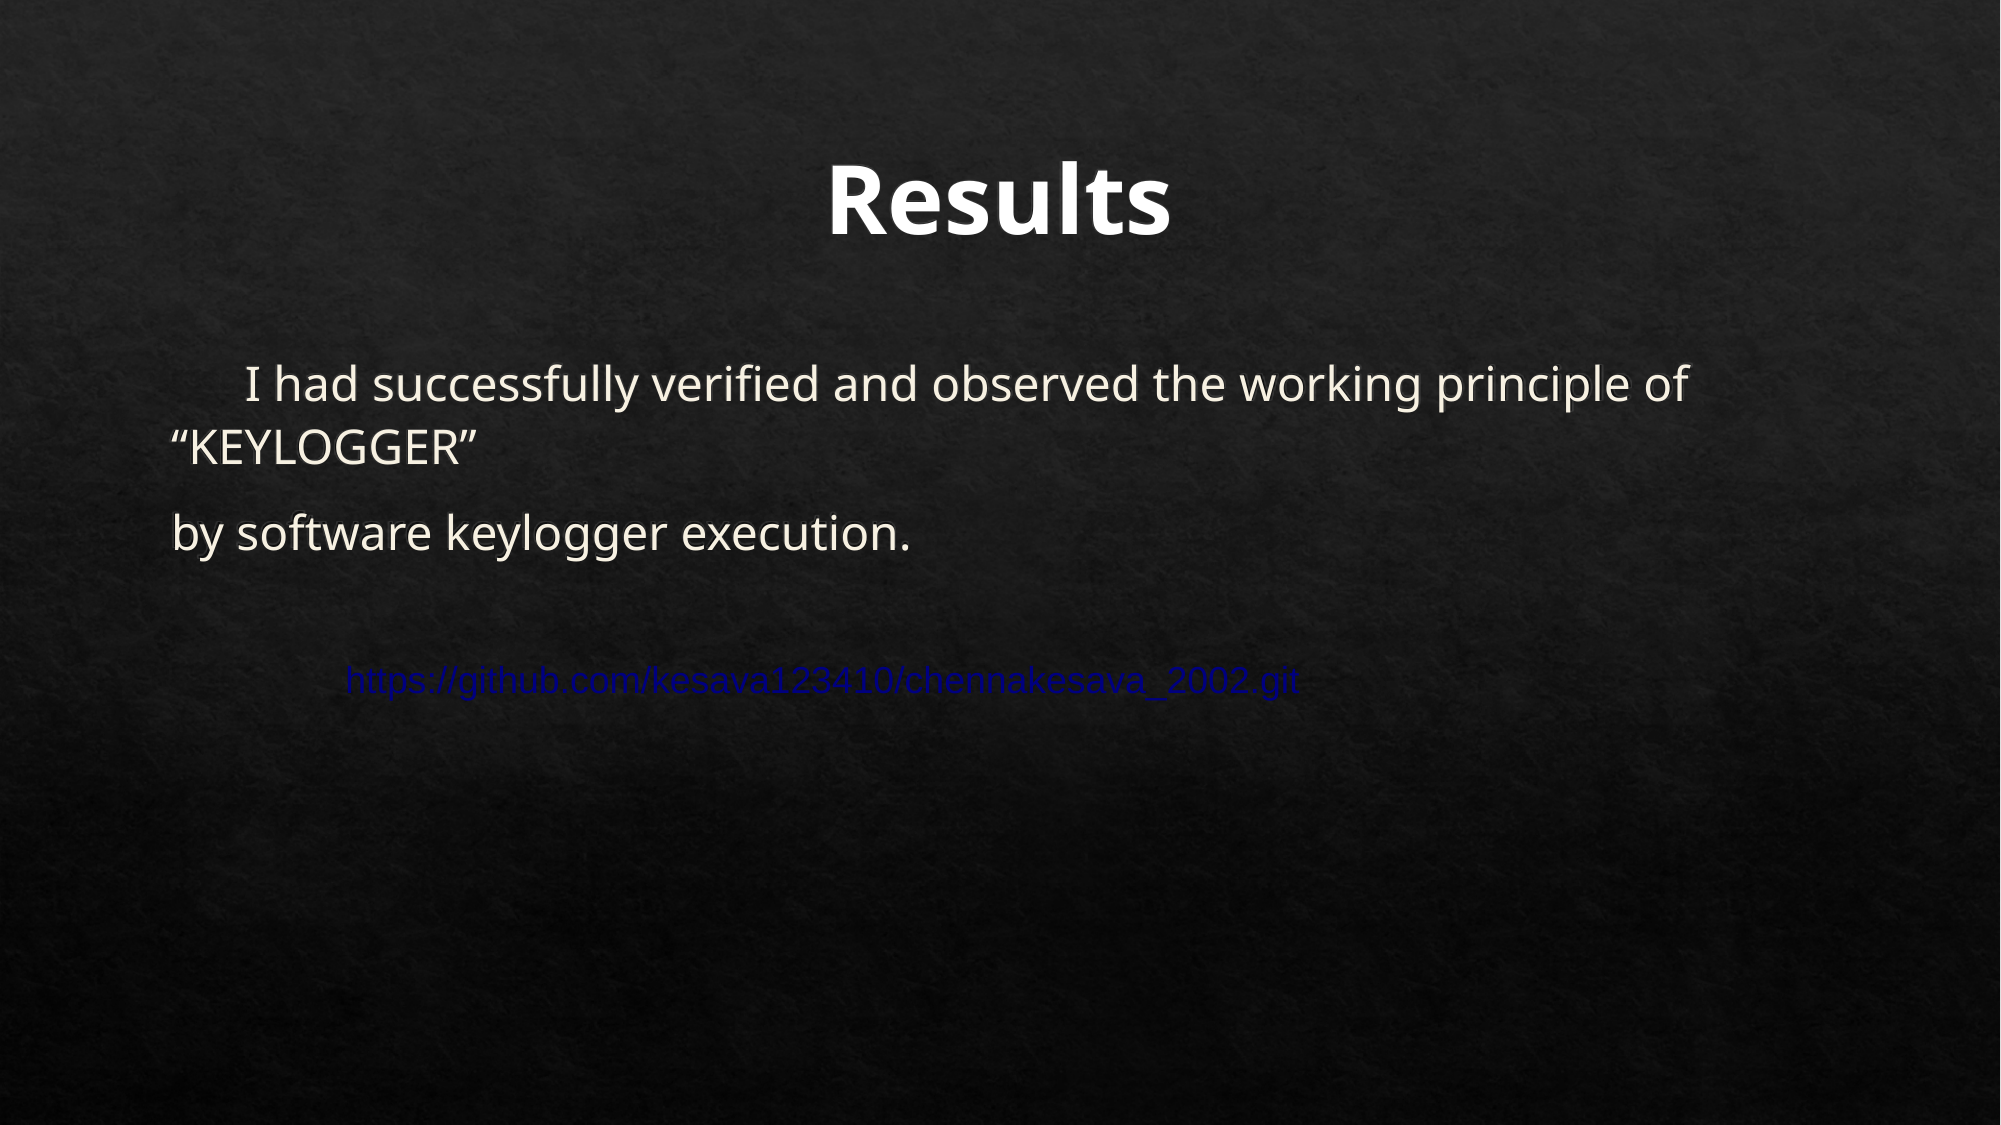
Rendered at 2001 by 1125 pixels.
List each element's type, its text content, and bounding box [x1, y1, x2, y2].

title Results [149, 99, 1849, 307]
picture [0, 0, 2001, 1125]
list I had successfully verified and observed the working principle of “KEYLOGGER” by software keylogger execution. [149, 340, 1849, 547]
text_box https://github.com/kesava123410/chennakesava_2002.git [330, 651, 1315, 709]
